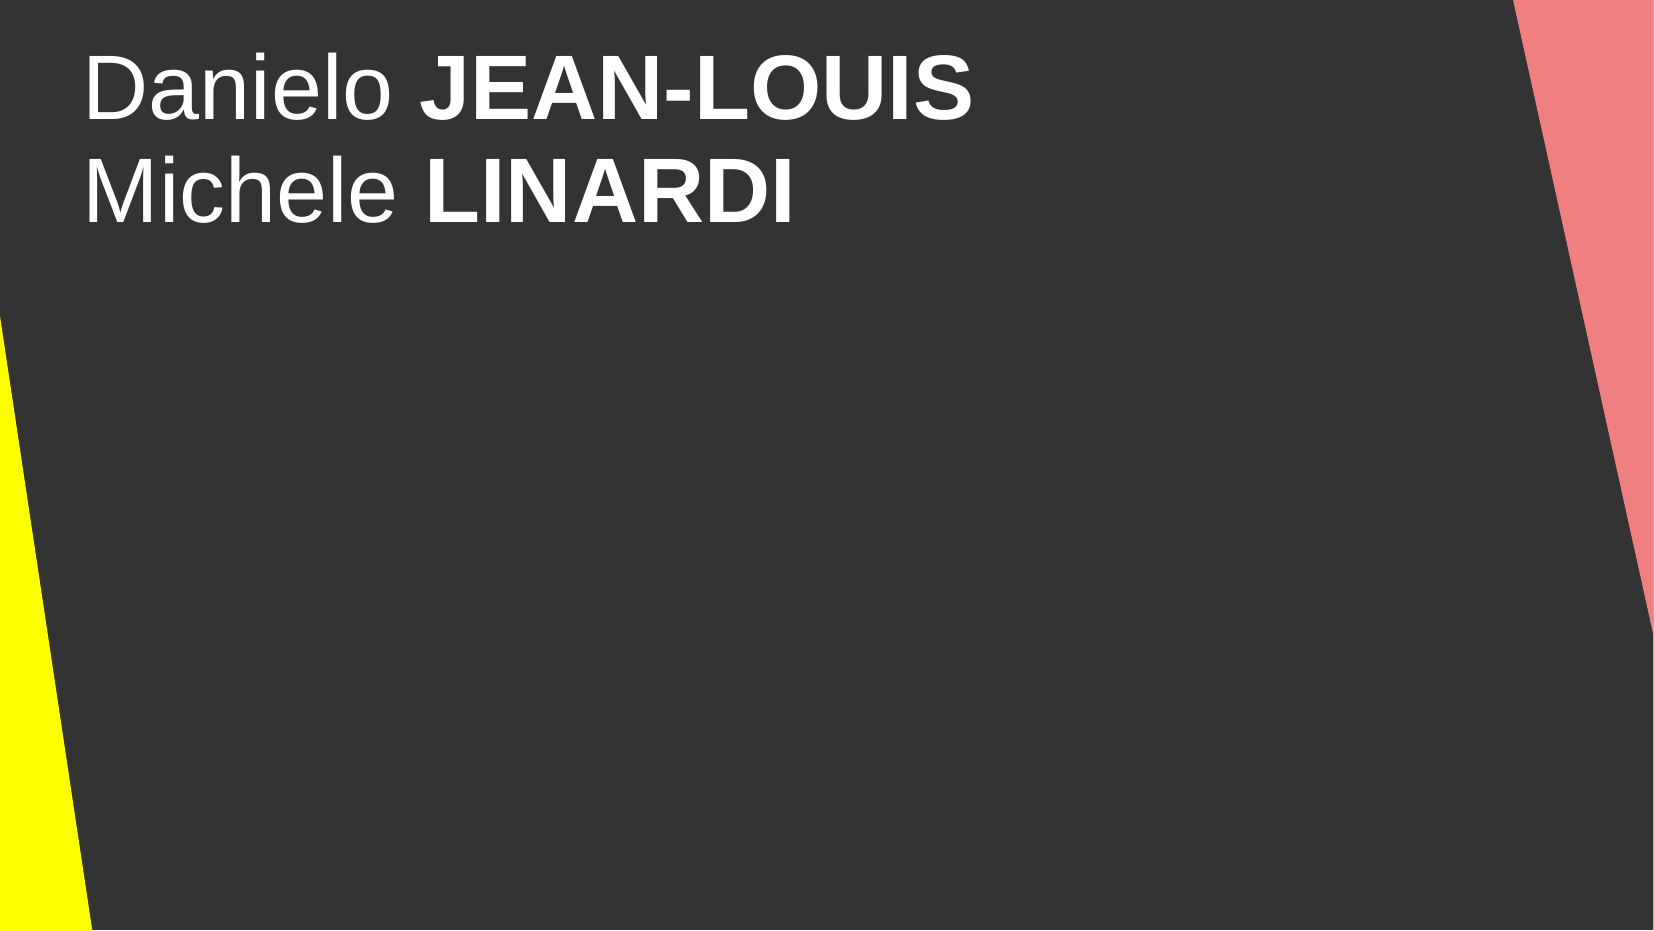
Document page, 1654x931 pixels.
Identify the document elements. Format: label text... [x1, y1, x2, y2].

text_box Danielo JEAN-LOUIS Michele LINARDI [82, 36, 1571, 758]
text_box [1513, 0, 1654, 638]
text_box [0, 316, 93, 931]
